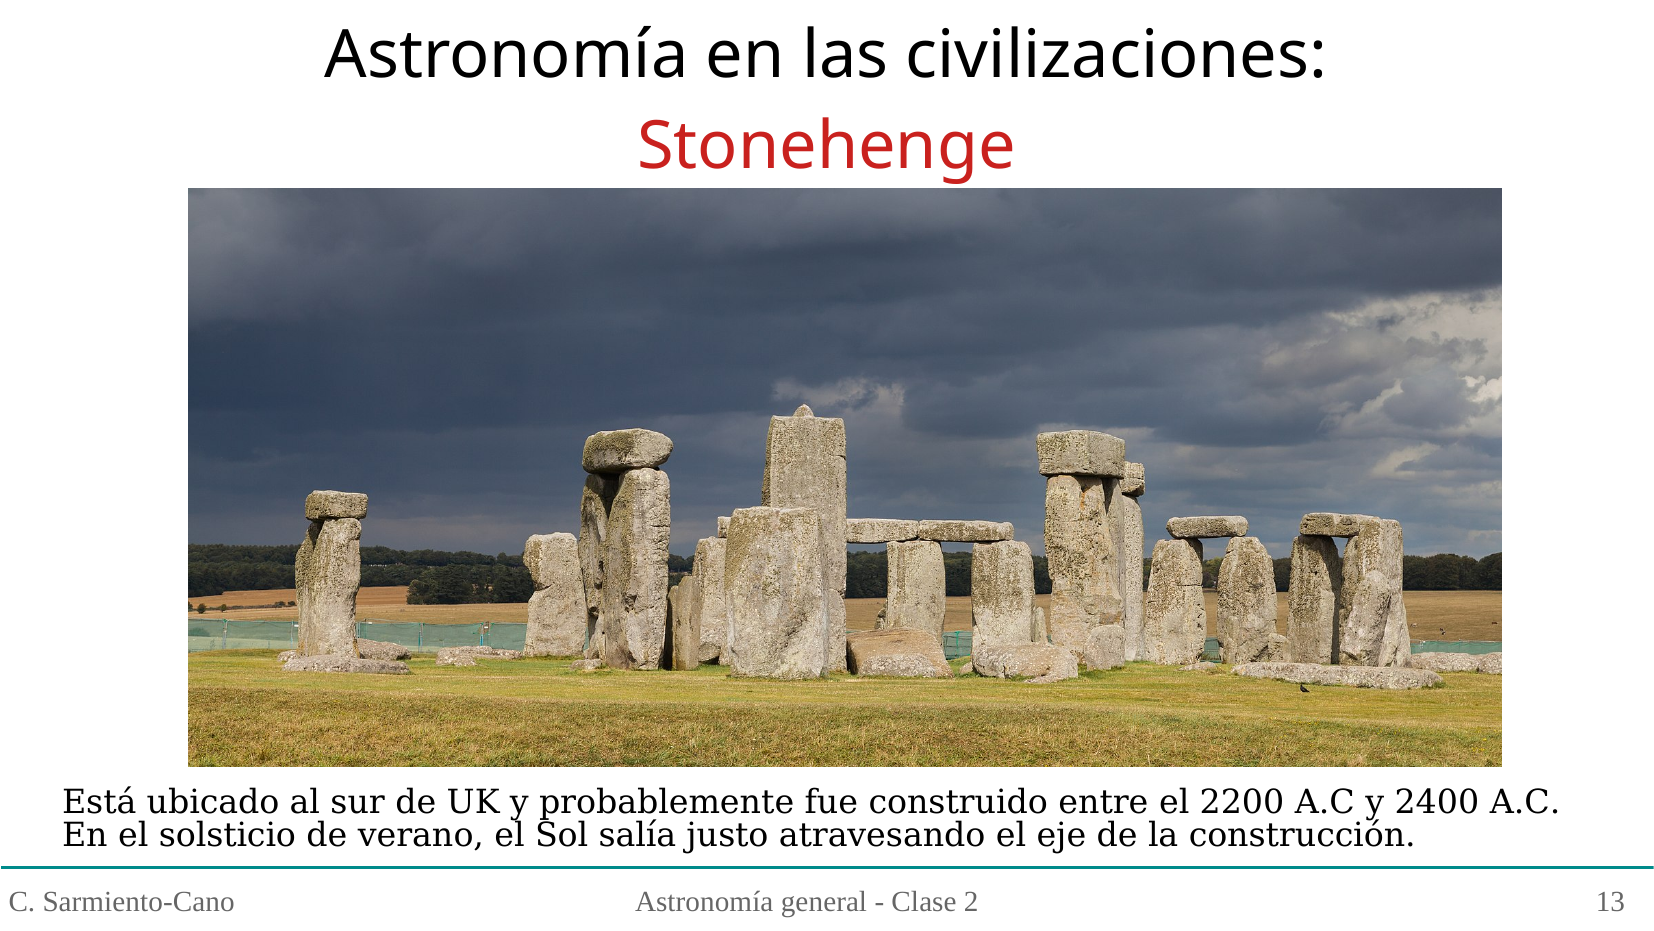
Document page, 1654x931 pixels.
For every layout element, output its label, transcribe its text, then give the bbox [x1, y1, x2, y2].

text_box Está ubicado al sur de UK y probablemente fue construido entre el 2200 A.C y 2400 A.C. En el solsticio de verano, el Sol salía justo atravesando el eje de la construcción. [47, 779, 1607, 861]
picture [188, 188, 1502, 767]
title Astronomía en las civilizaciones: Stonehenge [82, 8, 1571, 186]
